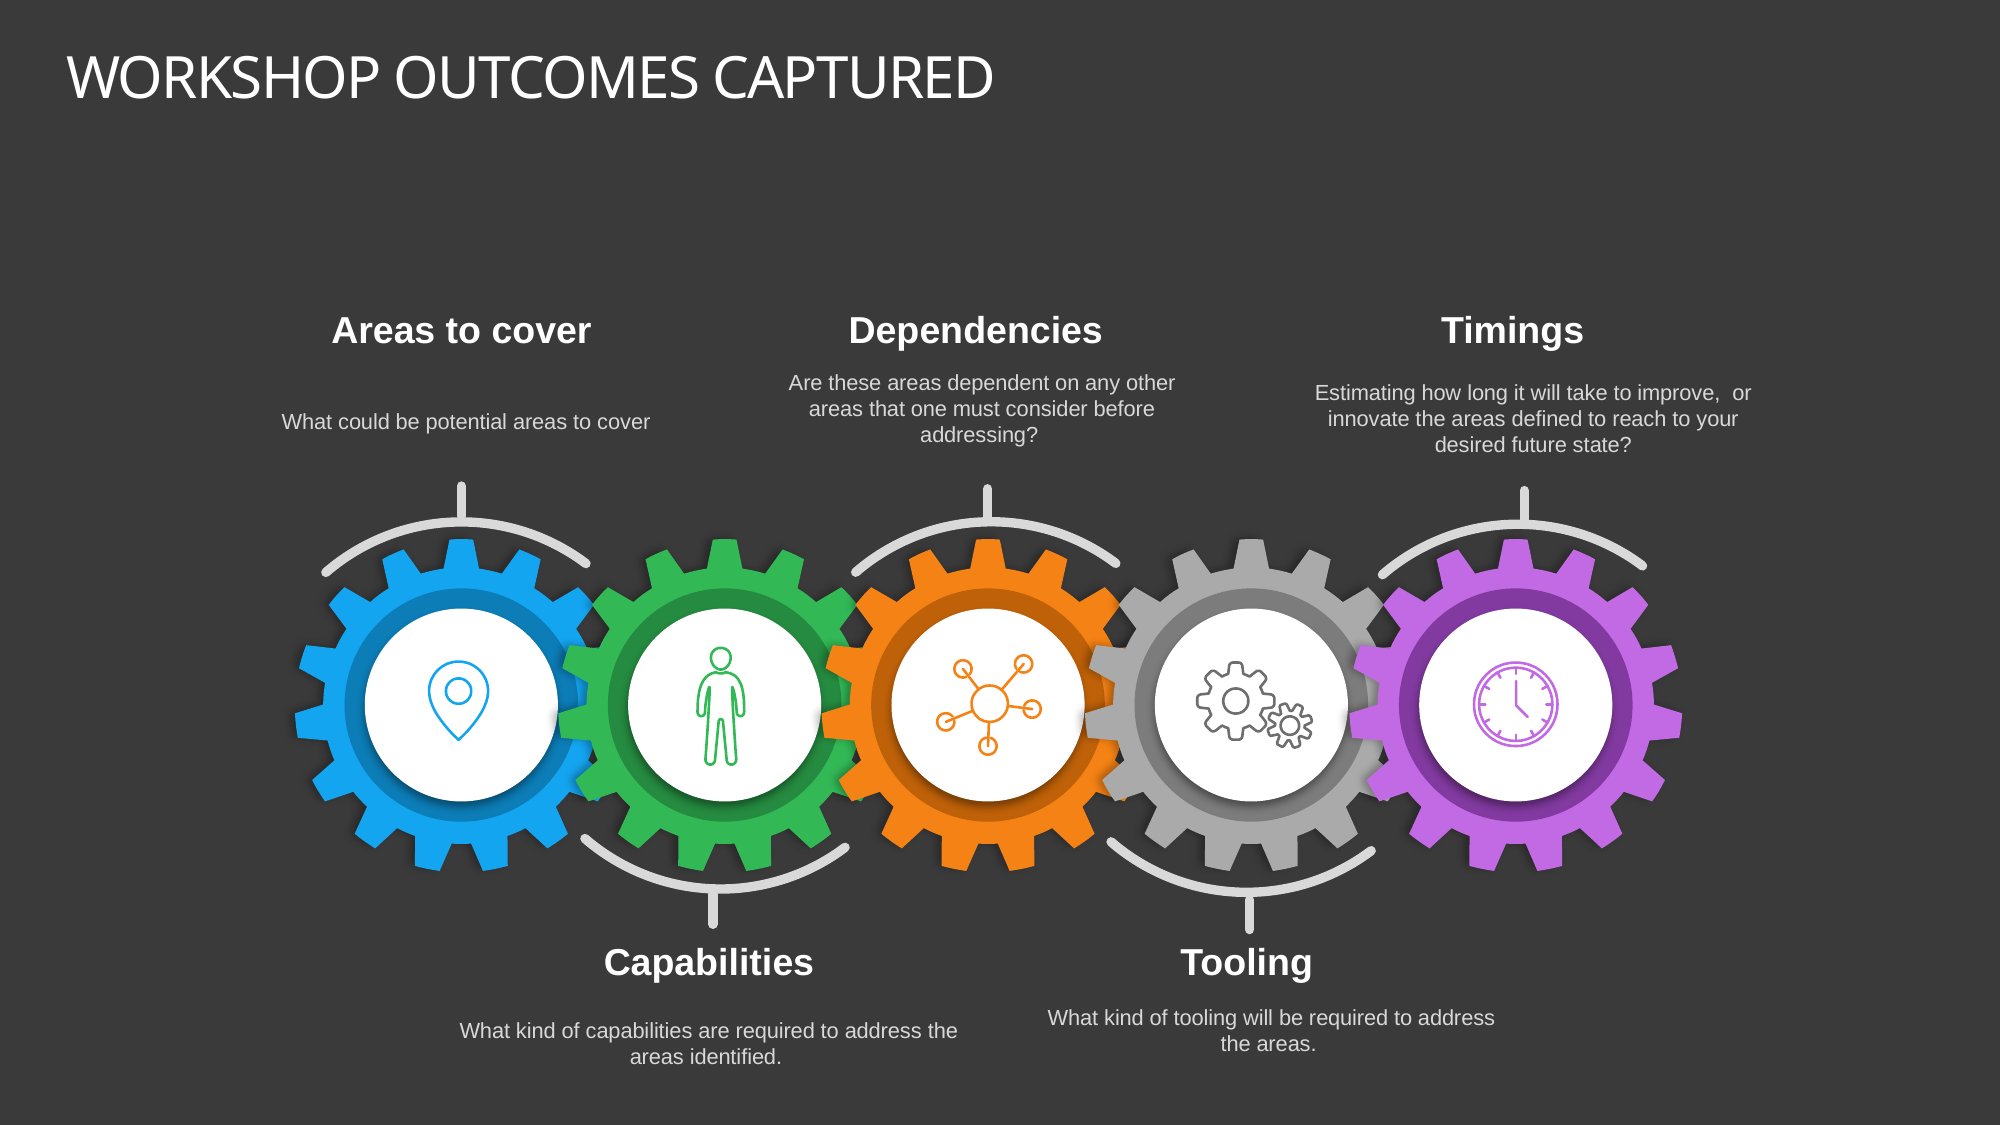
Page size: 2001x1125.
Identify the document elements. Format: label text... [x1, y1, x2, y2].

text_box Timings [1426, 298, 1600, 359]
text_box [295, 539, 1683, 871]
text_box Estimating how long it will take to improve, or innovate the areas defined to reach to your desired future state? [1284, 371, 1783, 465]
text_box Tooling [1165, 930, 1329, 990]
text_box Are these areas dependent on any other areas that one must consider before addressing? [748, 360, 1217, 455]
text_box Areas to cover [316, 298, 607, 359]
text_box Dependencies [833, 298, 1118, 359]
text_box What kind of tooling will be required to address the areas. [1030, 996, 1513, 1064]
text_box What could be potential areas to cover [217, 400, 716, 442]
text_box What kind of capabilities are required to address the areas identified. [429, 1009, 990, 1077]
text_box Capabilities [588, 930, 830, 990]
title Workshop Outcomes Captured [66, 41, 1776, 152]
